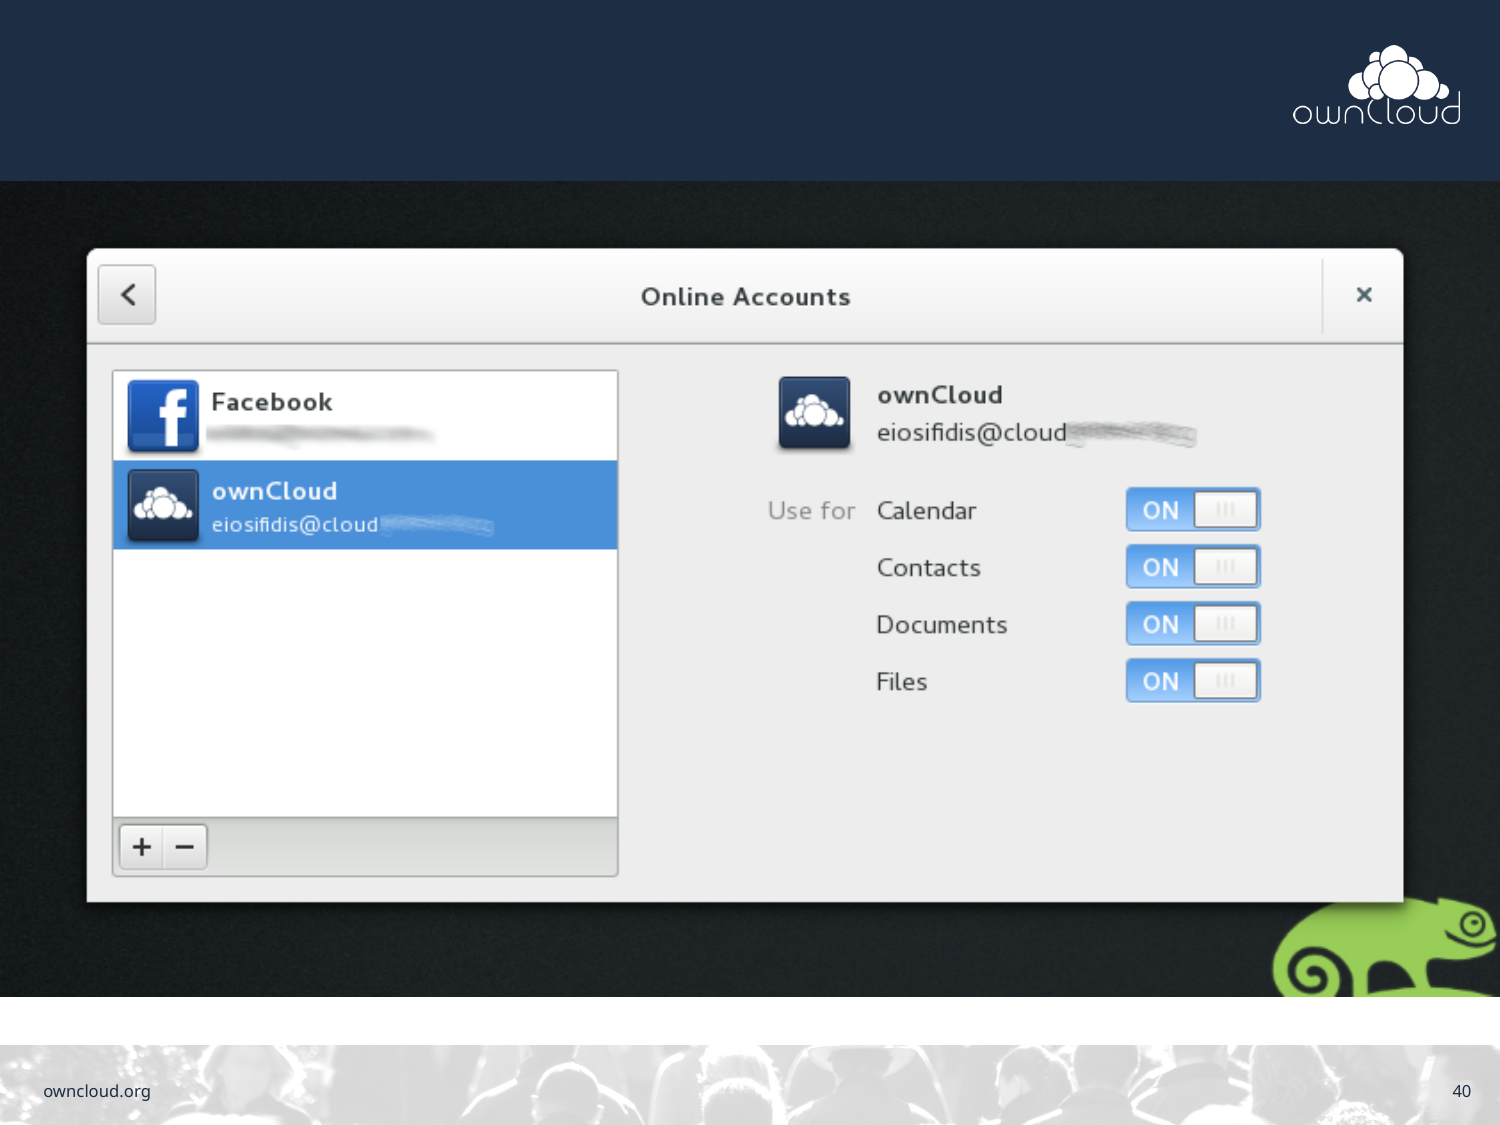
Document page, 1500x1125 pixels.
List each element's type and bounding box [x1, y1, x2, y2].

picture [0, 1045, 1500, 1125]
picture [1293, 45, 1460, 124]
picture [0, 181, 1500, 997]
